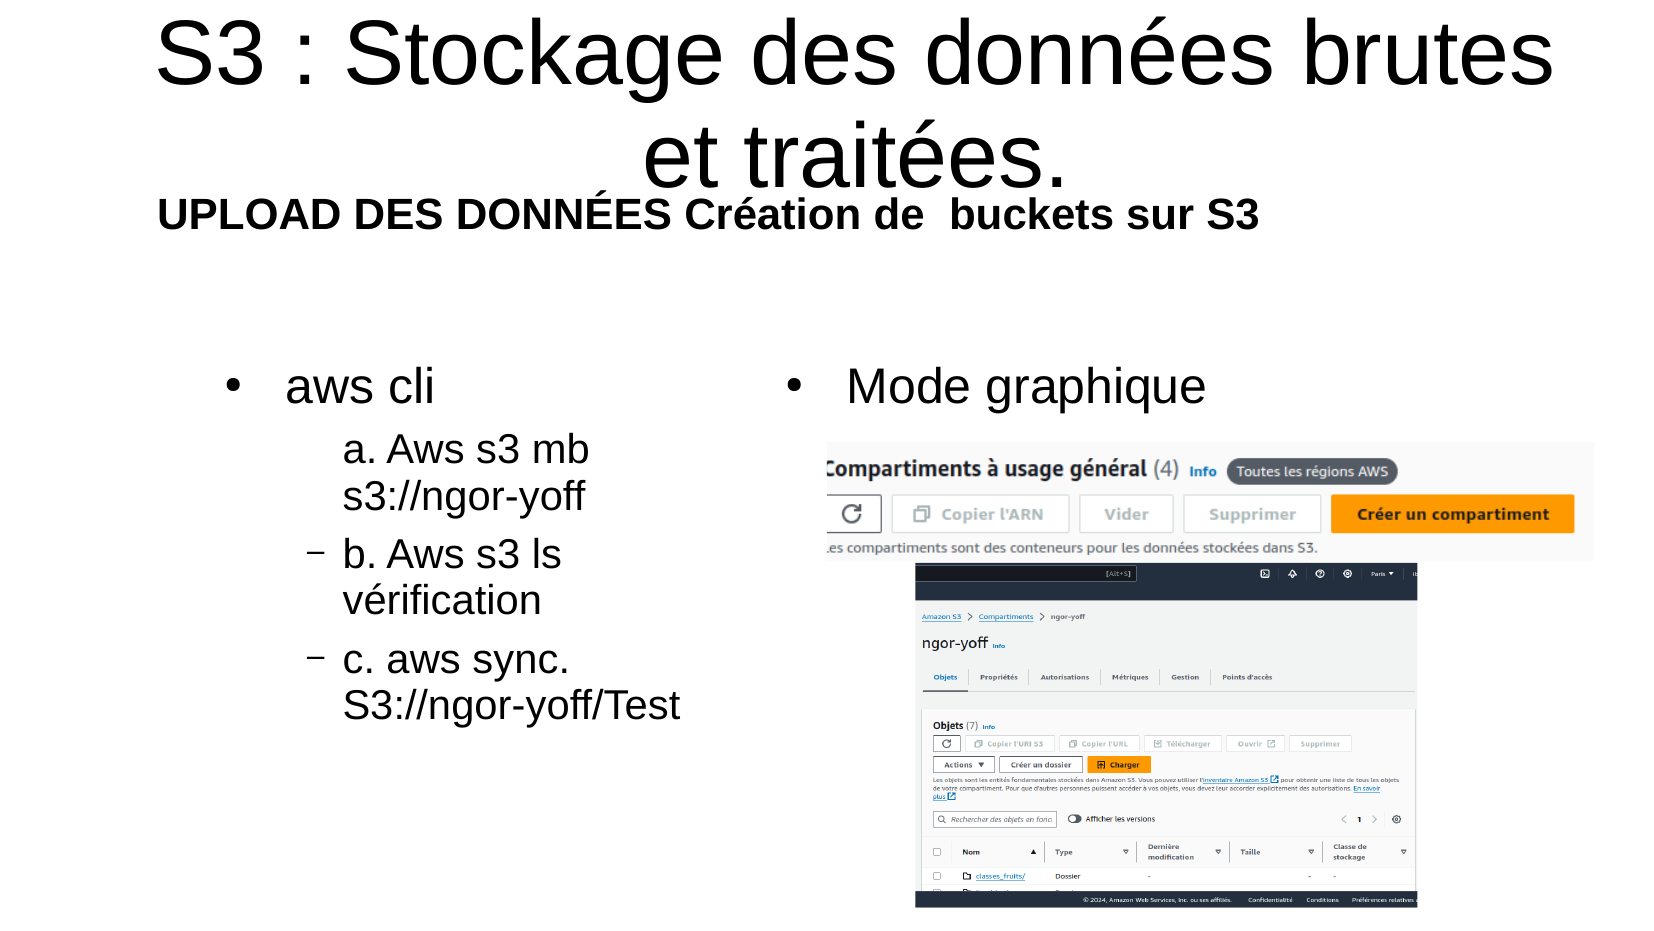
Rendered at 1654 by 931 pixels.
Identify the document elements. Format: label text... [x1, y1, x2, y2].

text_box UPLOAD DES DONNÉES Création de buckets sur S3 [130, 182, 1388, 296]
title S3 : Stockage des données brutes et traitées. [76, 1, 1565, 207]
list aws cli a. Aws s3 mb s3://ngor-yoff b. Aws s3 ls vérification c. aws sync. S3://ngor-yoff/Test [59, 265, 739, 886]
list Mode graphique [620, 265, 1300, 857]
picture [915, 442, 1595, 916]
